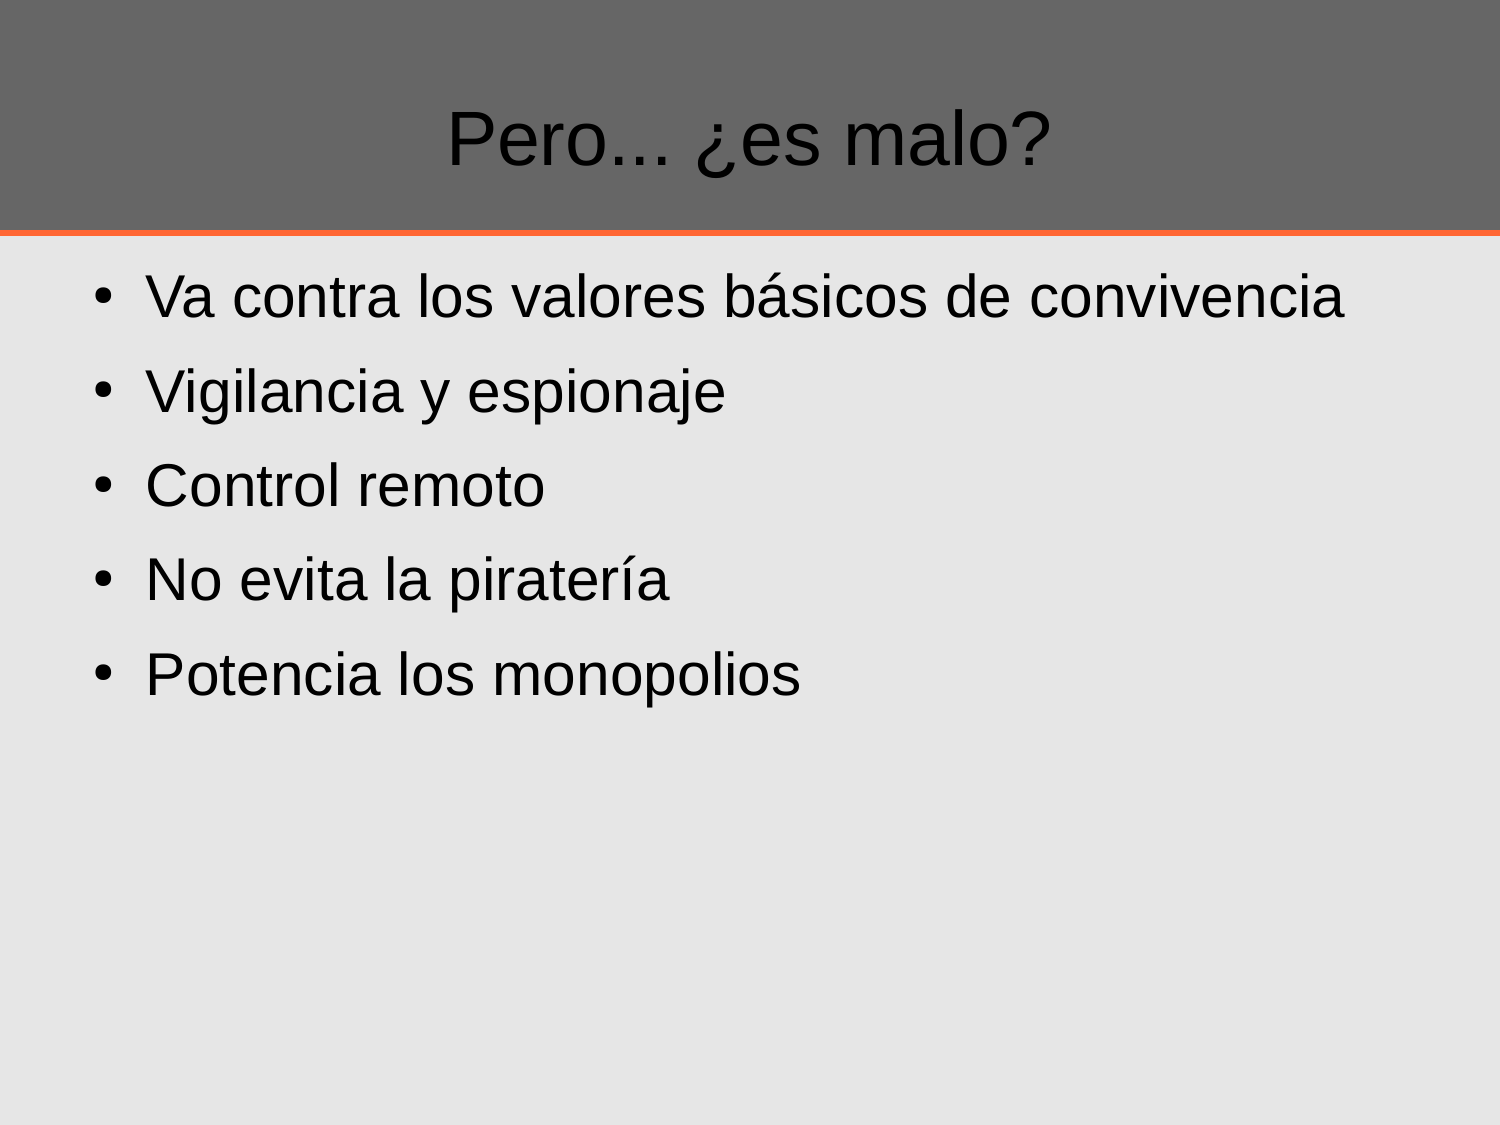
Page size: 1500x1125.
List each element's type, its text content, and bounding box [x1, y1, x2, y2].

title Pero... ¿es malo? [75, 44, 1425, 233]
list Va contra los valores básicos de convivencia Vigilancia y espionaje Control remoto No evita la piratería Potencia los monopolios [75, 263, 1425, 916]
